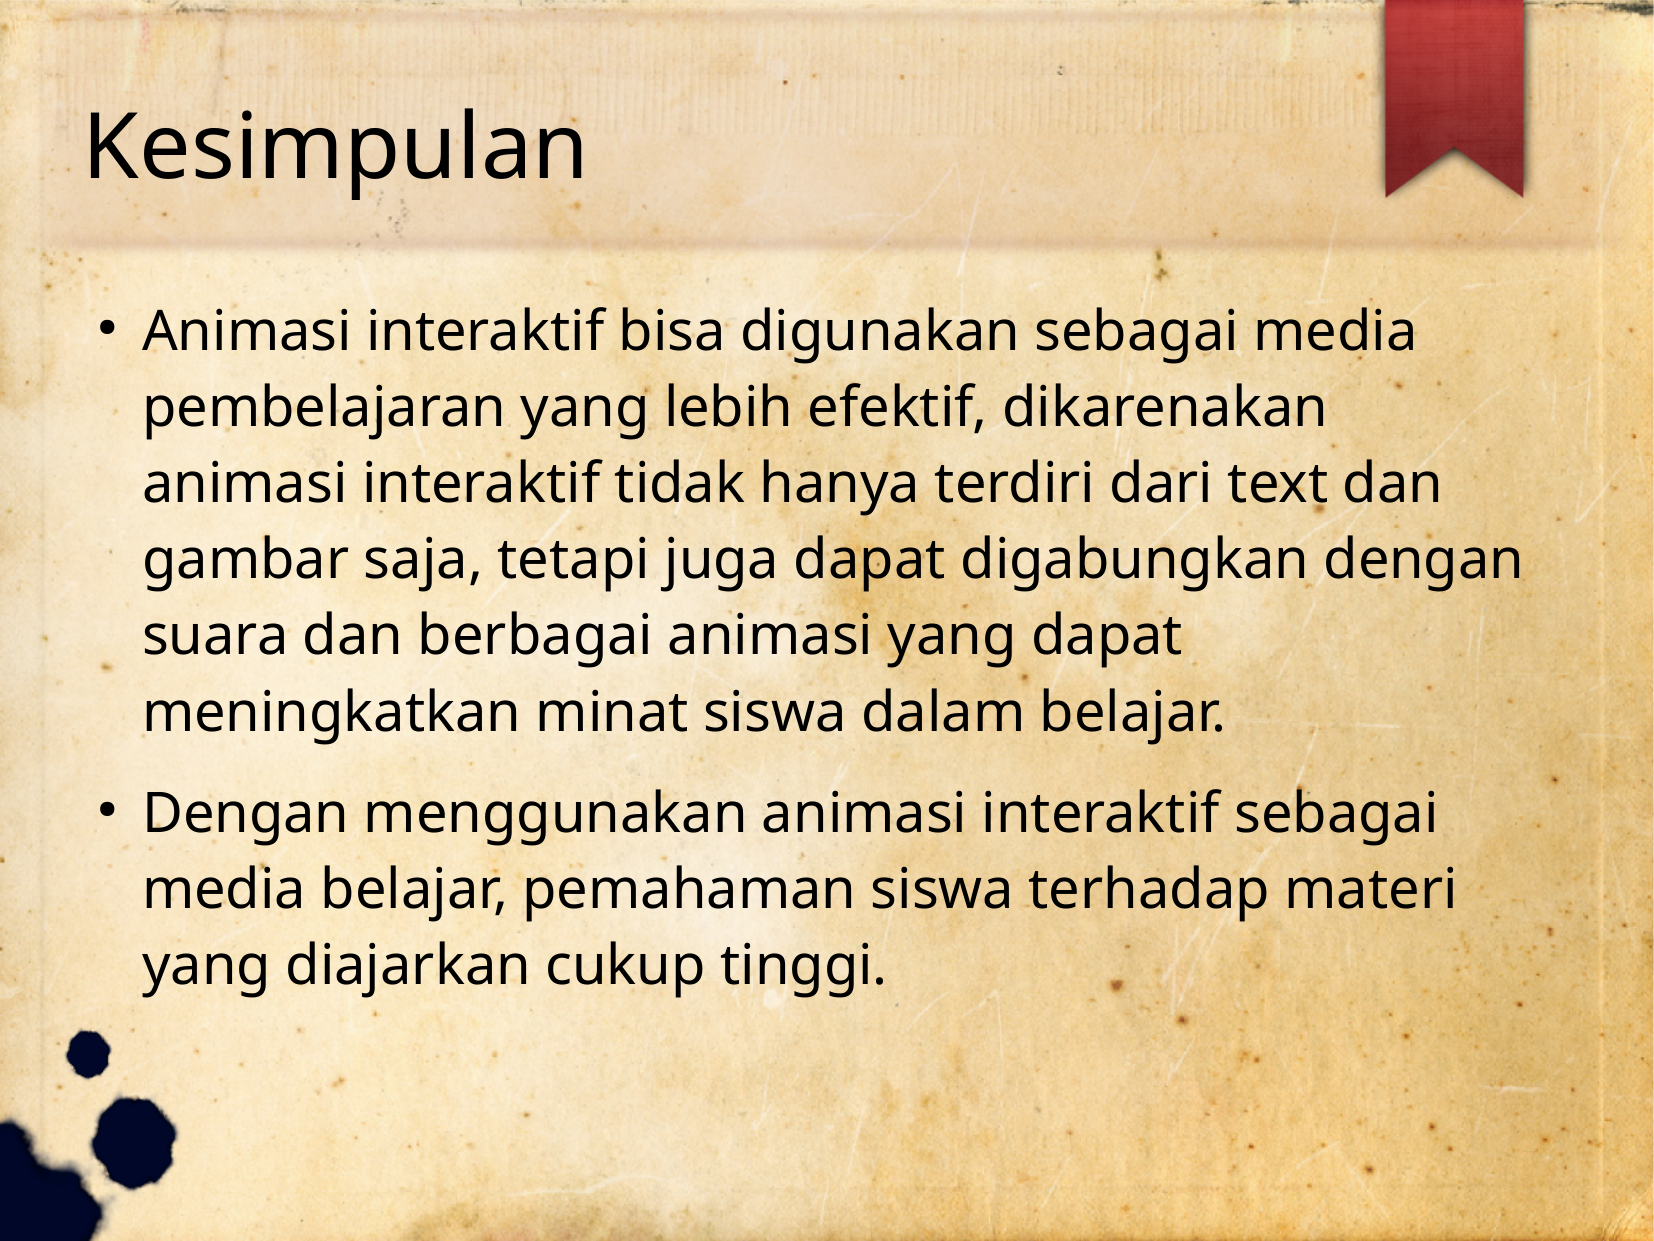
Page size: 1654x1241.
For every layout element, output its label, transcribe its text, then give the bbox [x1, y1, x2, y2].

list Animasi interaktif bisa digunakan sebagai media pembelajaran yang lebih efektif, dikarenakan animasi interaktif tidak hanya terdiri dari text dan gambar saja, tetapi juga dapat digabungkan dengan suara dan berbagai animasi yang dapat meningkatkan minat siswa dalam belajar. Dengan menggunakan animasi interaktif sebagai media belajar, pemahaman siswa terhadap materi yang diajarkan cukup tinggi. [82, 290, 1538, 1010]
title Kesimpulan [82, 49, 1347, 237]
picture [0, 0, 1654, 1241]
